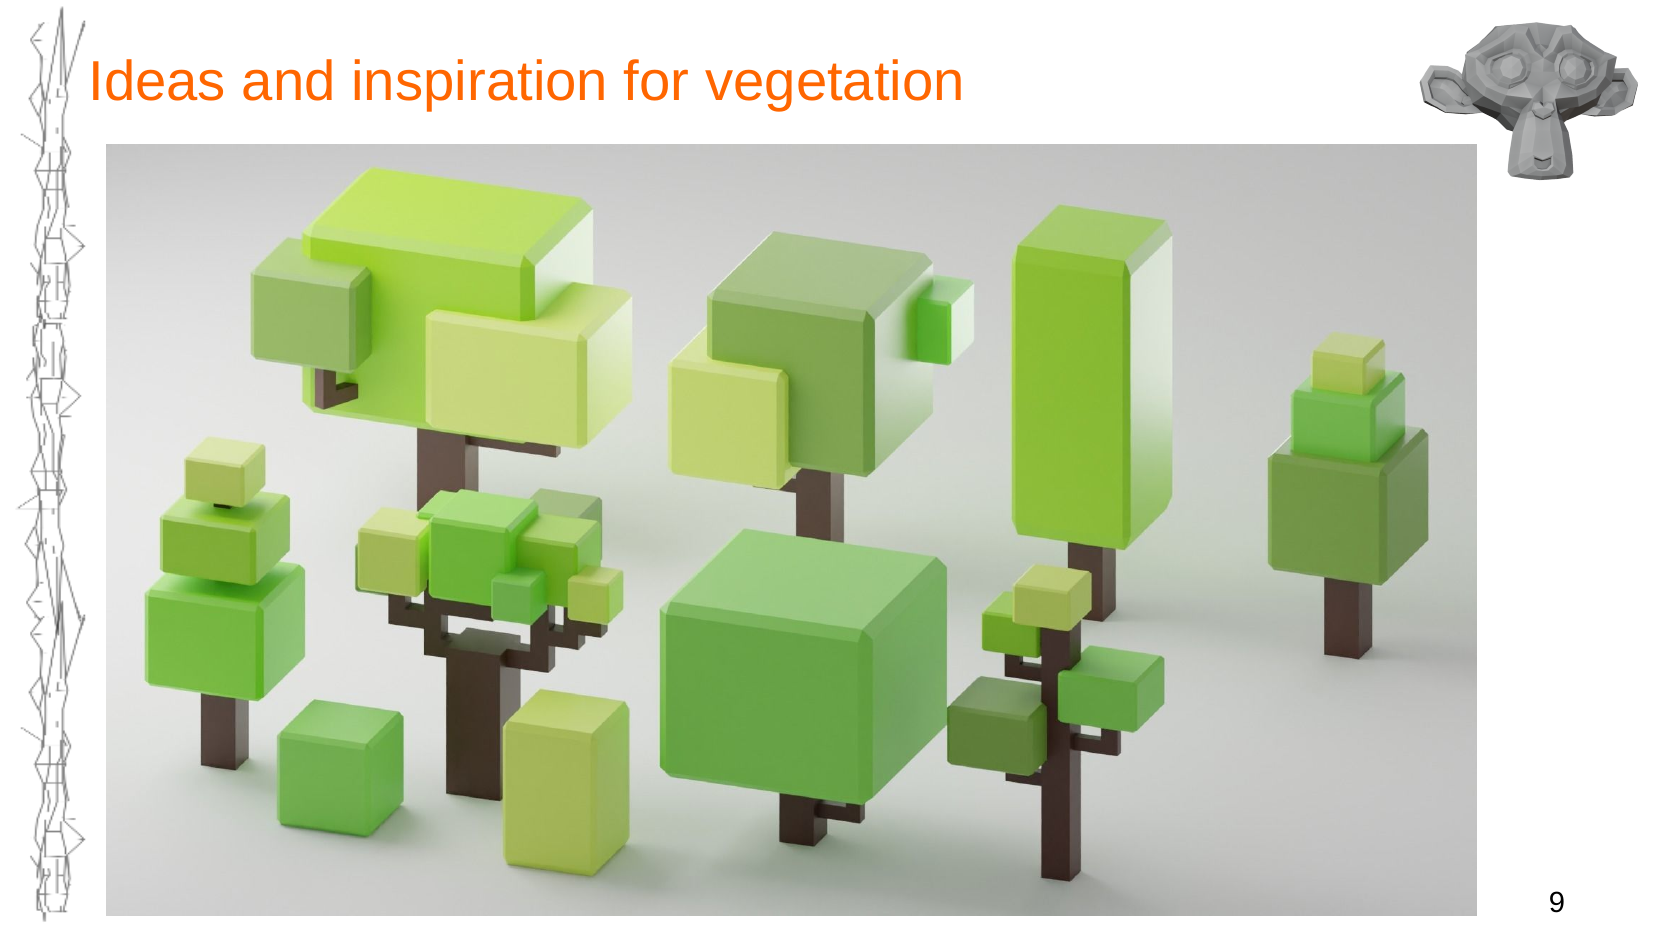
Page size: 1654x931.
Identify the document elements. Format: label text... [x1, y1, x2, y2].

title Ideas and inspiration for vegetation [88, 29, 1447, 133]
picture [106, 11, 1645, 916]
